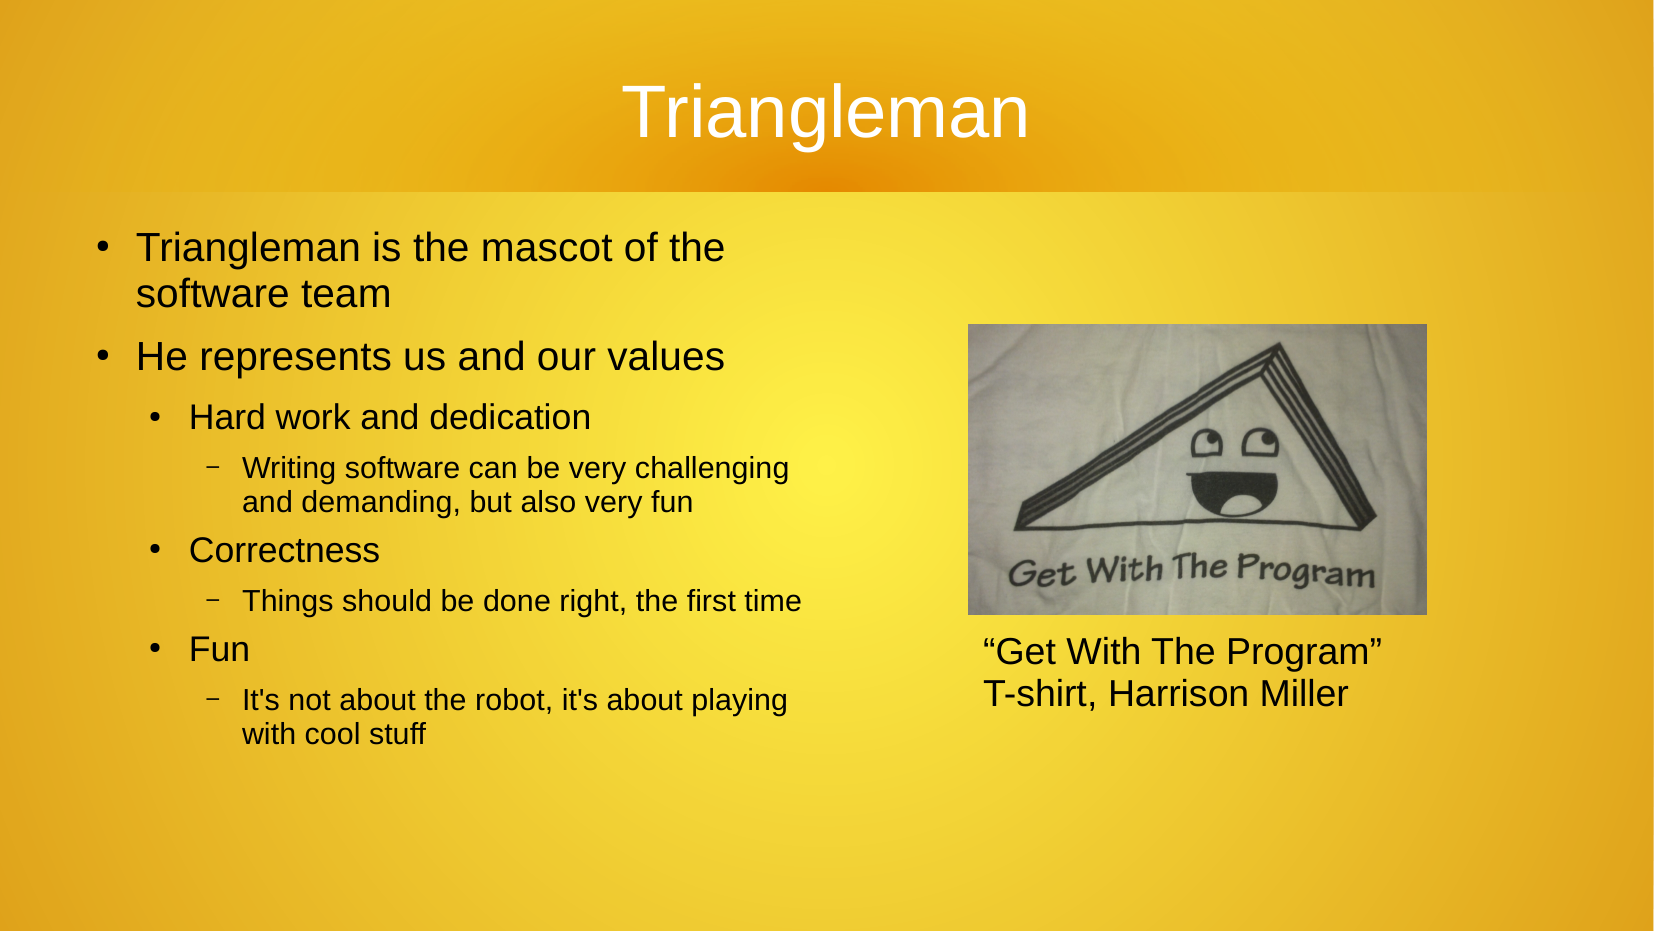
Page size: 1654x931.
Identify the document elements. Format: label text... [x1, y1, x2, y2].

text_box “Get With The Program” T-shirt, Harrison Miller [968, 622, 1430, 764]
picture [968, 324, 1427, 615]
title Triangleman [82, 35, 1571, 189]
list Triangleman is the mascot of the software team He represents us and our values Hard work and dedication Writing software can be very challenging and demanding, but also very fun Correctness Things should be done right, the first time Fun It's not about the robot, it's about playing with cool stuff [82, 224, 809, 764]
